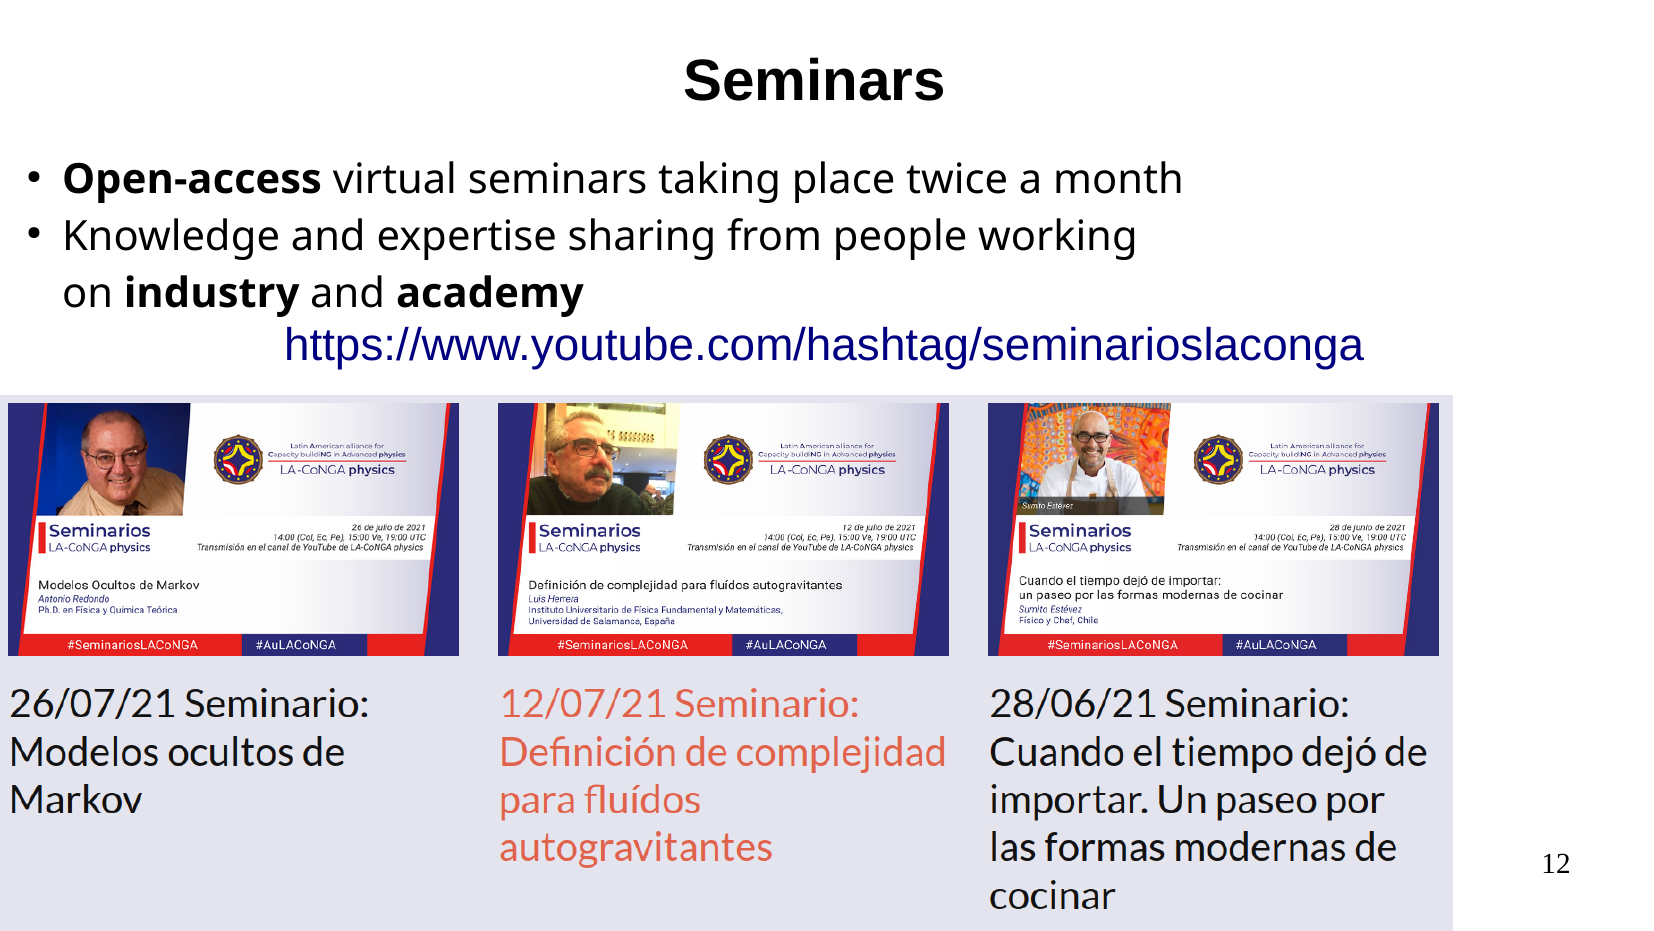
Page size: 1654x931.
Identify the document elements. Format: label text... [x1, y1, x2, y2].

text_box https://www.youtube.com/hashtag/seminarioslaconga [269, 311, 1465, 430]
picture [0, 395, 1453, 931]
text_box Open-access virtual seminars taking place twice a month Knowledge and expertise sharing from people working on industry and academy [11, 141, 1359, 303]
text_box Seminars [0, 40, 1630, 142]
